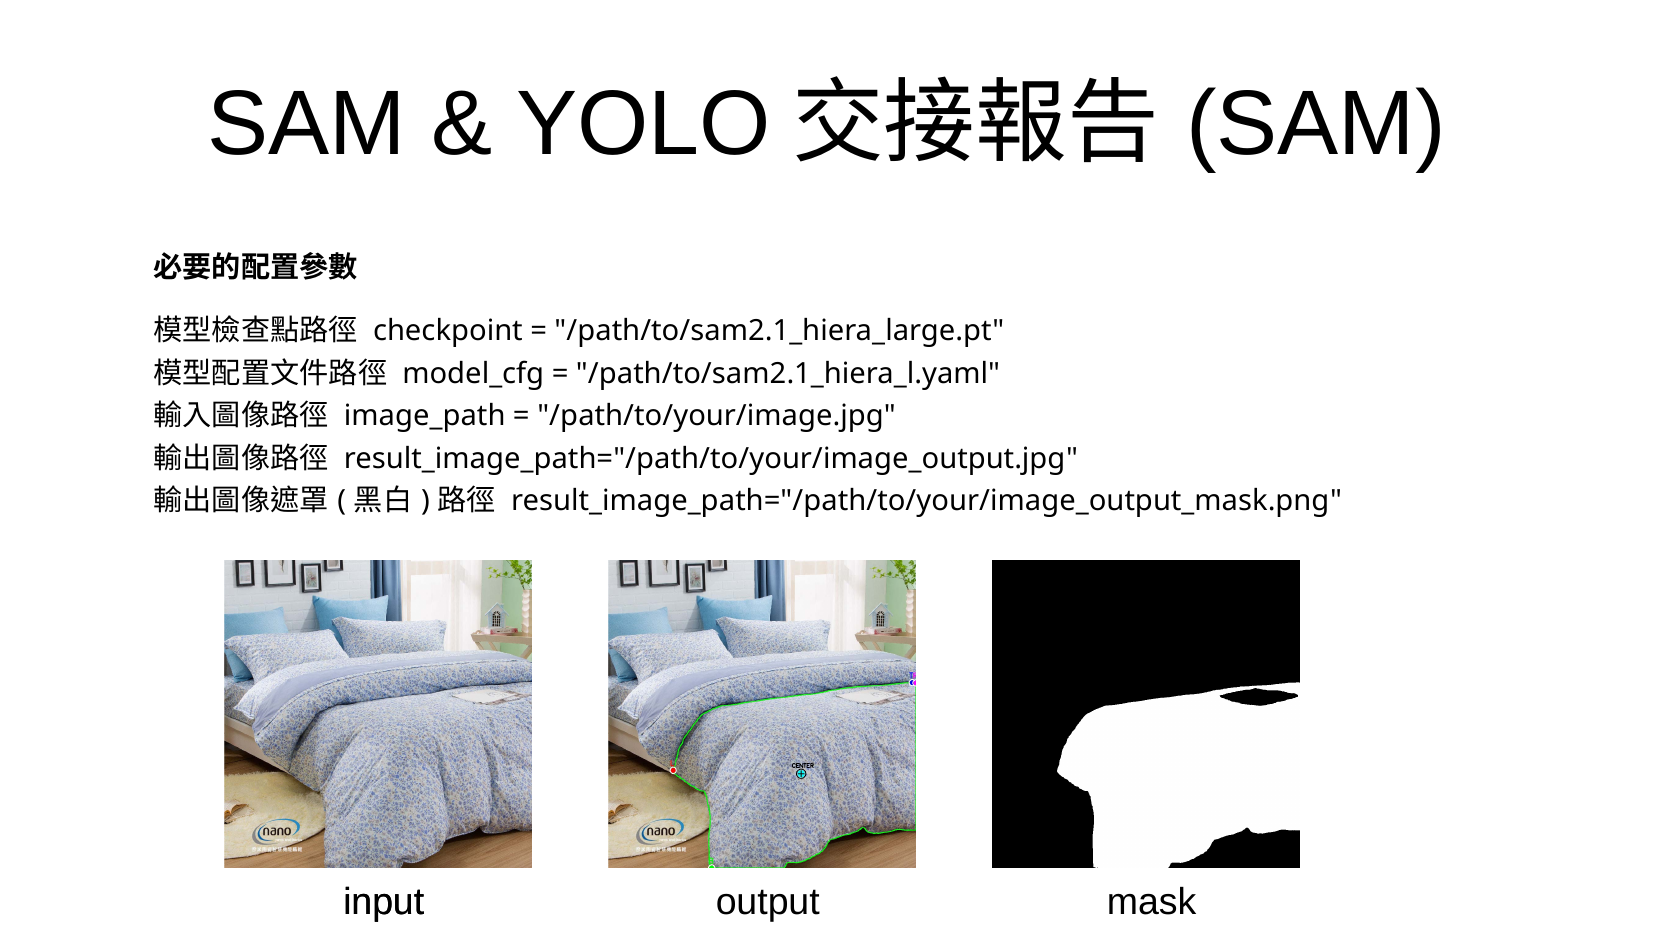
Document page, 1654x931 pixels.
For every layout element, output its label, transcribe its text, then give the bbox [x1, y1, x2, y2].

text_box 必要的配置參數 模型檢查點路徑 checkpoint = "/path/to/sam2.1_hiera_large.pt" 模型配置文件路徑 model_cfg = "/path/to/sam2.1_hiera_l.yaml" 輸入圖像路徑 image_path = "/path/to/your/image.jpg" 輸出圖像路徑 result_image_path="/path/to/your/image_output.jpg" 輸出圖像遮罩(黑白)路徑 result_image_path="/path/to/your/image_output_mask.png" [138, 236, 1536, 827]
picture [224, 560, 532, 868]
title SAM & YOLO交接報告(SAM) [82, 37, 1571, 193]
picture [608, 560, 916, 868]
picture [992, 560, 1300, 868]
text_box input [295, 873, 473, 931]
text_box output [679, 873, 857, 931]
text_box mask [1062, 873, 1241, 931]
